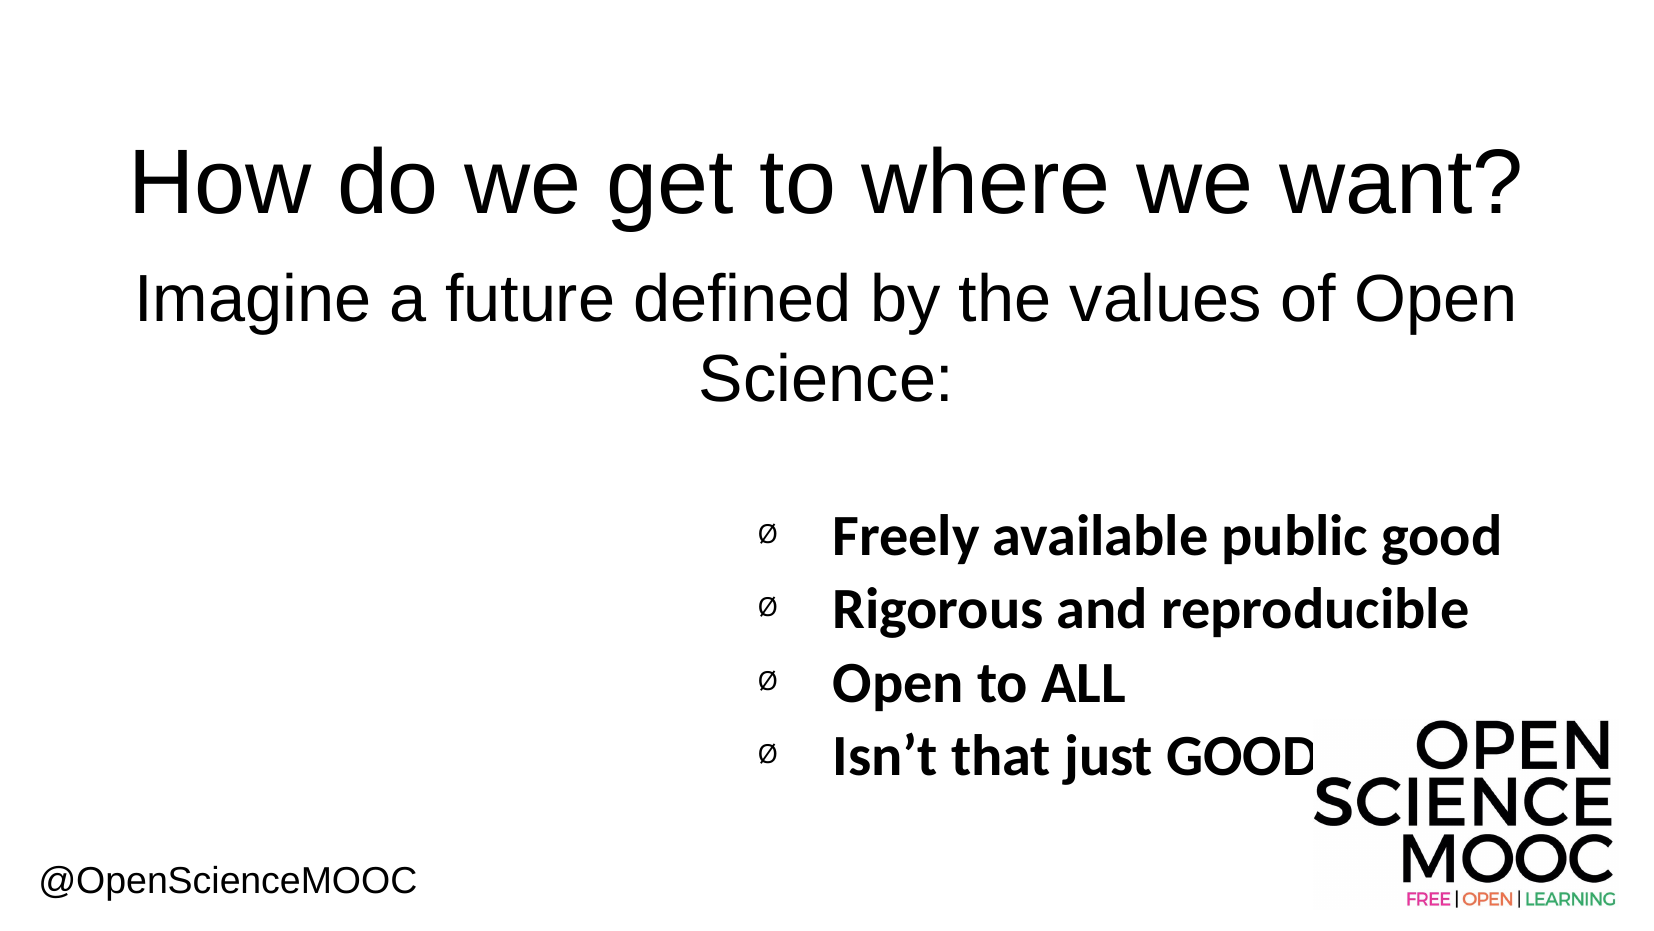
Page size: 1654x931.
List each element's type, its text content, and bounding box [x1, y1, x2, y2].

text_box @OpenScienceMOOC [23, 852, 444, 910]
list Imagine a future defined by the values of Open Science: Freely available public good Rigorous and reproducible Open to ALL Isn’t that just GOOD science? [82, 254, 1571, 795]
picture [1313, 720, 1619, 910]
title How do we get to where we want? [82, 99, 1571, 254]
